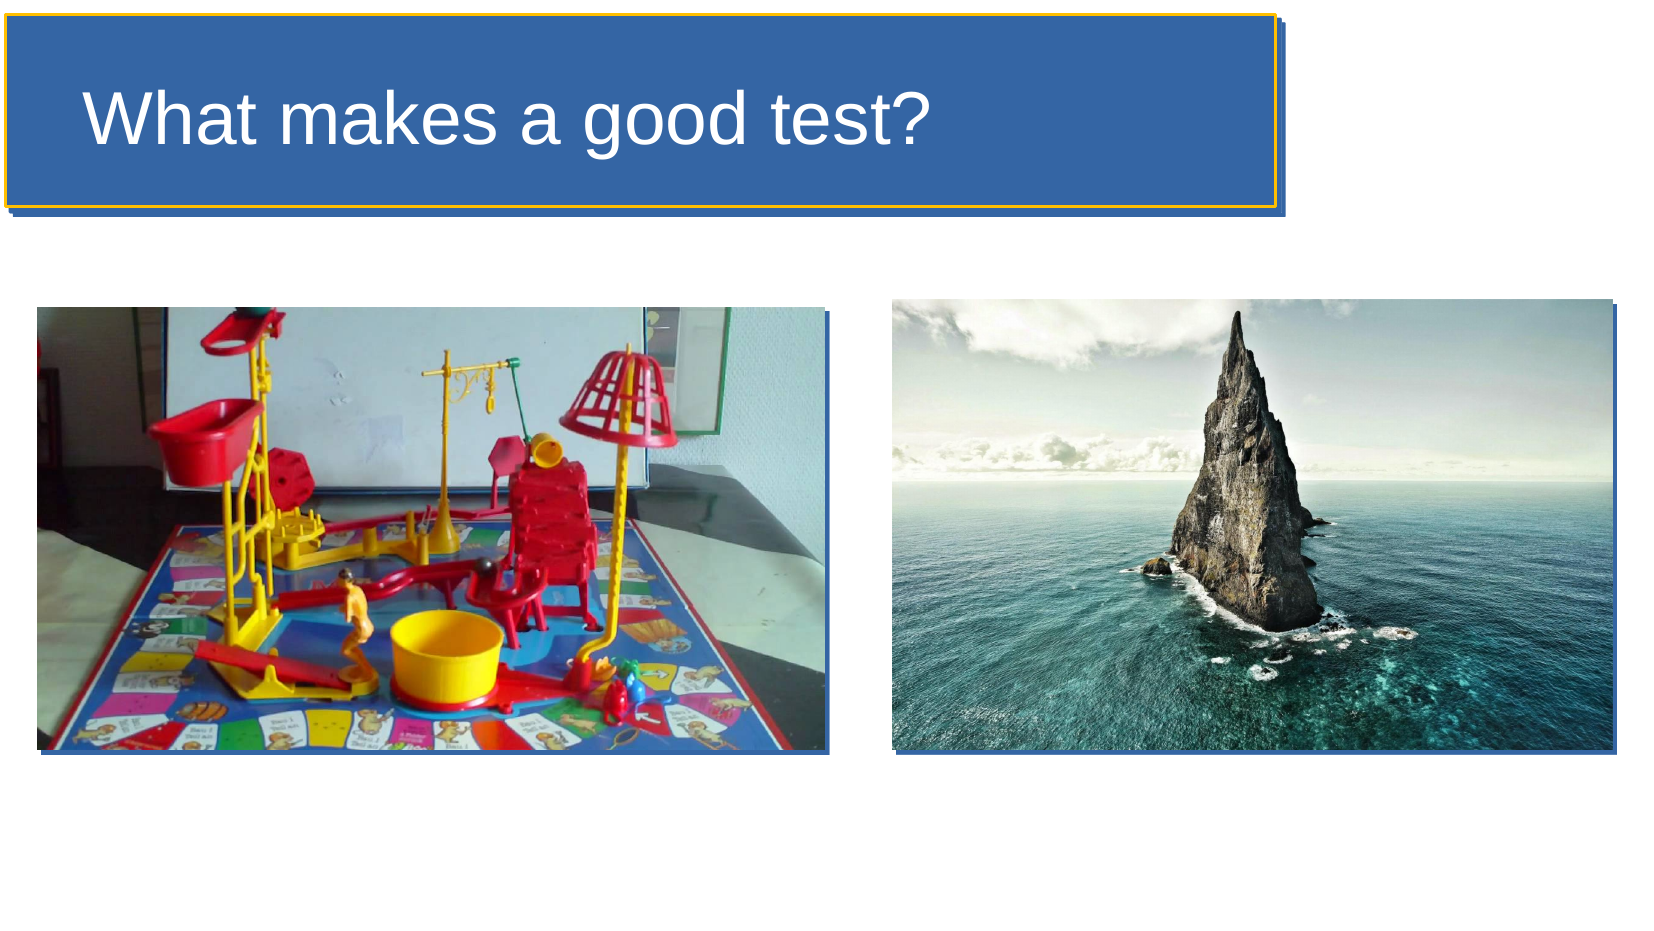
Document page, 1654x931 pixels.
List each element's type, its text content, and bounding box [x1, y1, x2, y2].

picture [892, 299, 1613, 751]
title What makes a good test? [82, 44, 1235, 192]
picture [37, 307, 825, 751]
